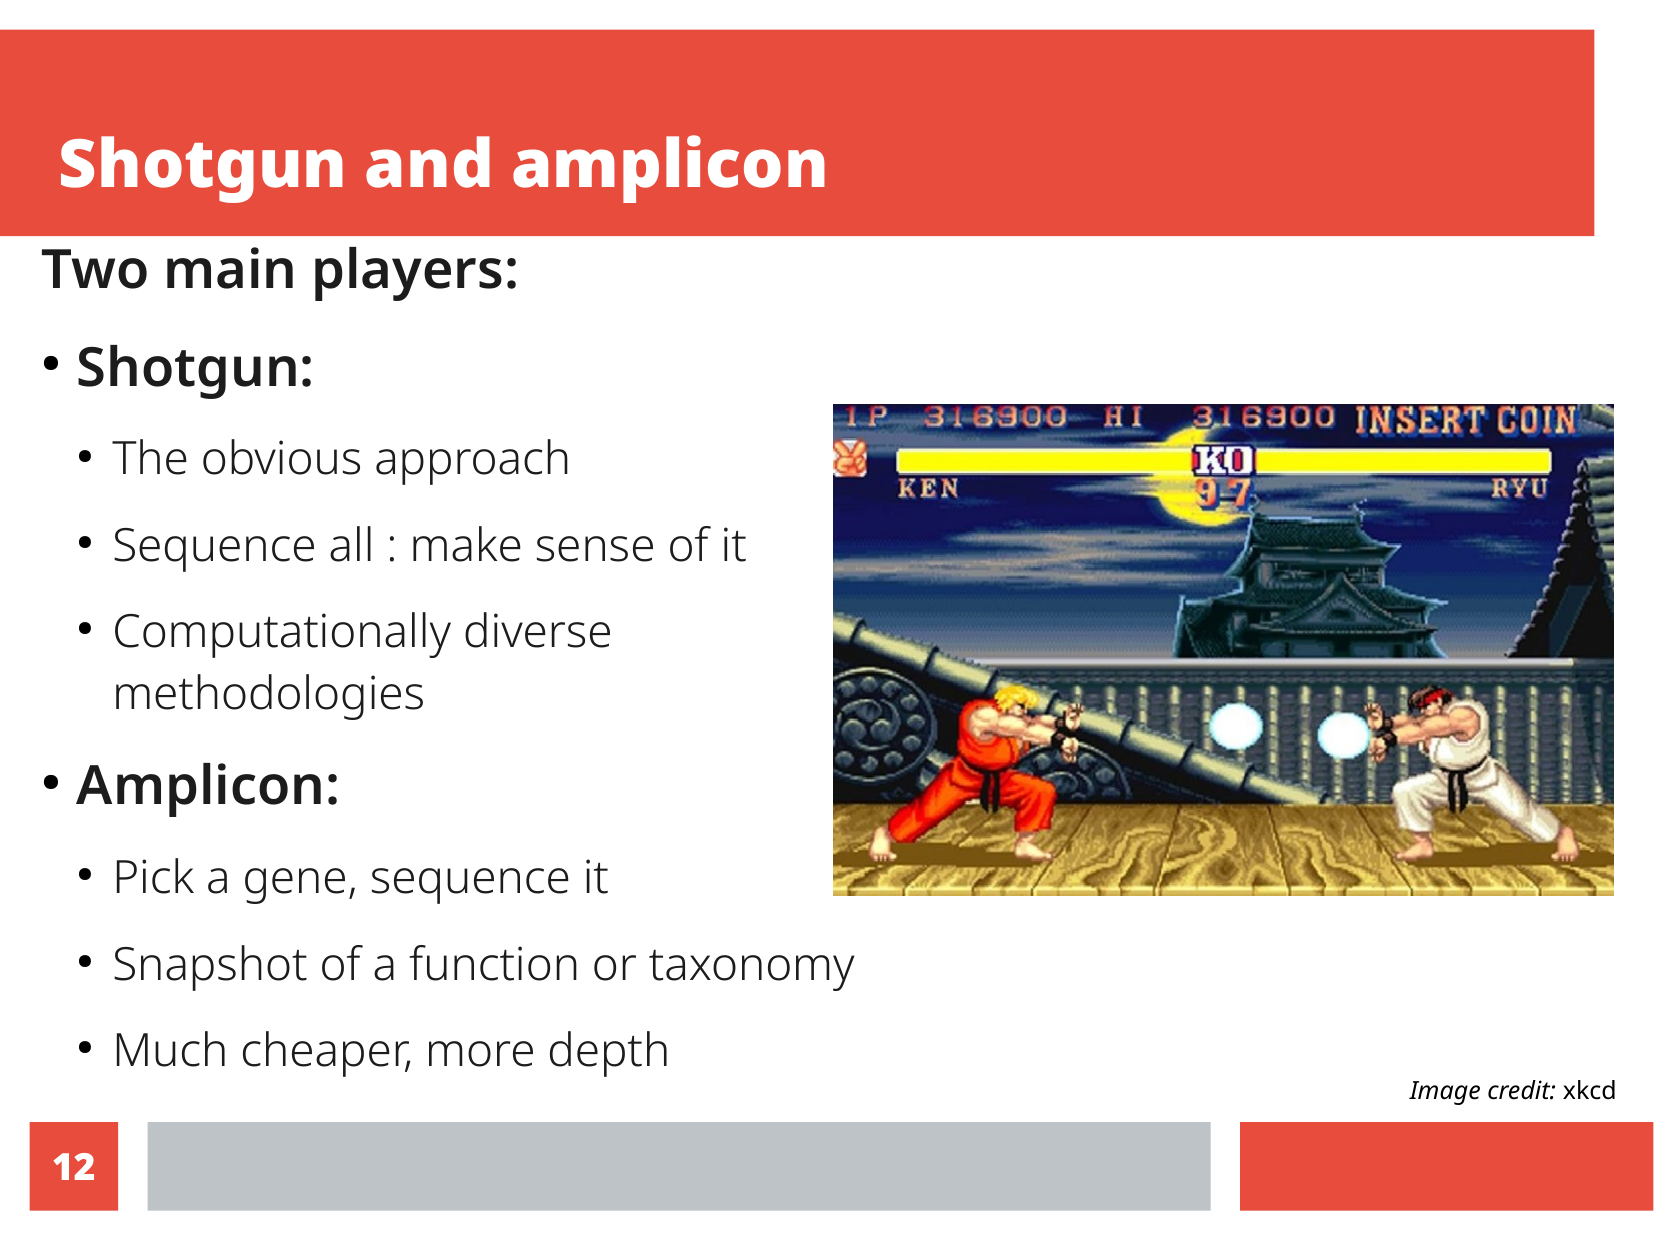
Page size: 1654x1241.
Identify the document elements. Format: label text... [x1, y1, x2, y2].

title Shotgun and amplicon [59, 59, 1595, 207]
list Two main players: Shotgun: The obvious approach Sequence all : make sense of it Computationally diverse methodologies Amplicon: Pick a gene, sequence it Snapshot of a function or taxonomy Much cheaper, more depth [41, 230, 931, 1096]
picture [833, 404, 1614, 896]
text_box Image credit: xkcd [1395, 1065, 1651, 1139]
